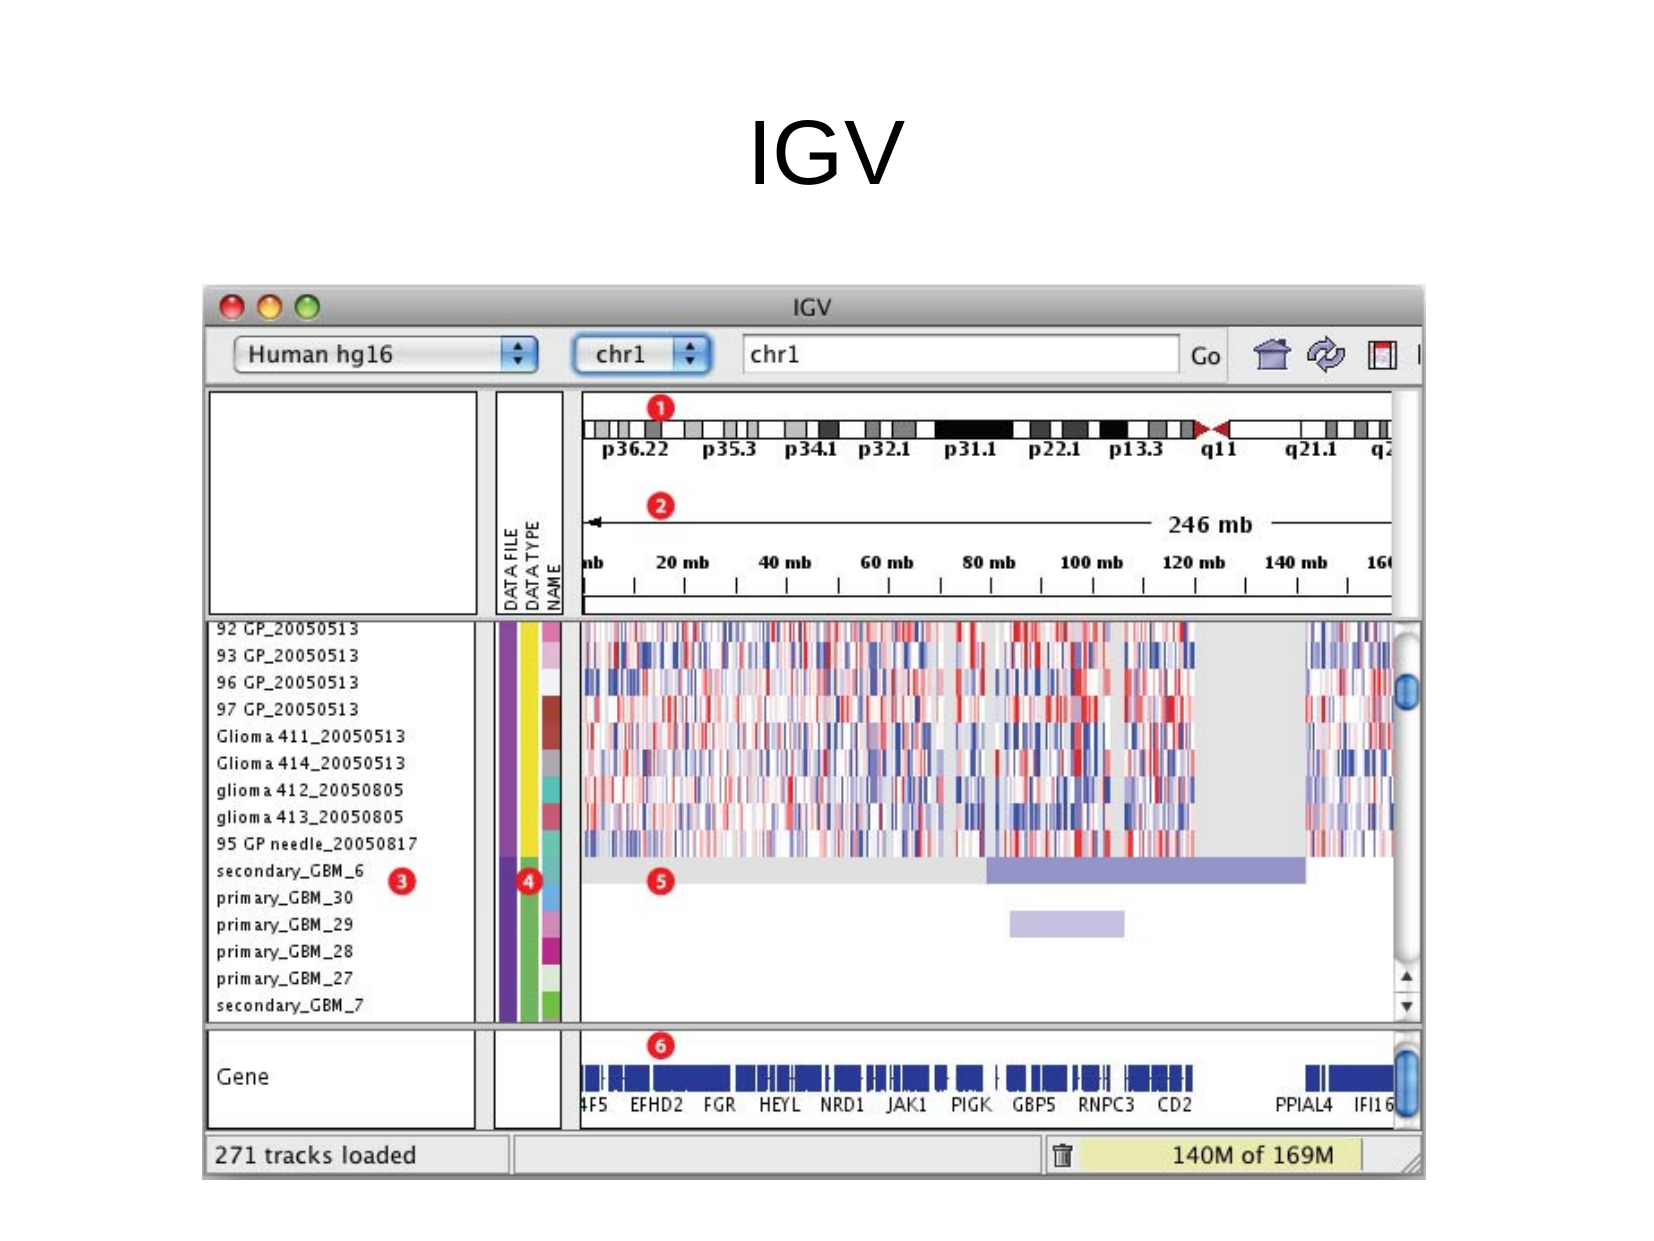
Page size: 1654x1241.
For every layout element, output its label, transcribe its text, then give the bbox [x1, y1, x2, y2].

picture [202, 284, 1426, 1180]
title IGV [82, 49, 1571, 257]
